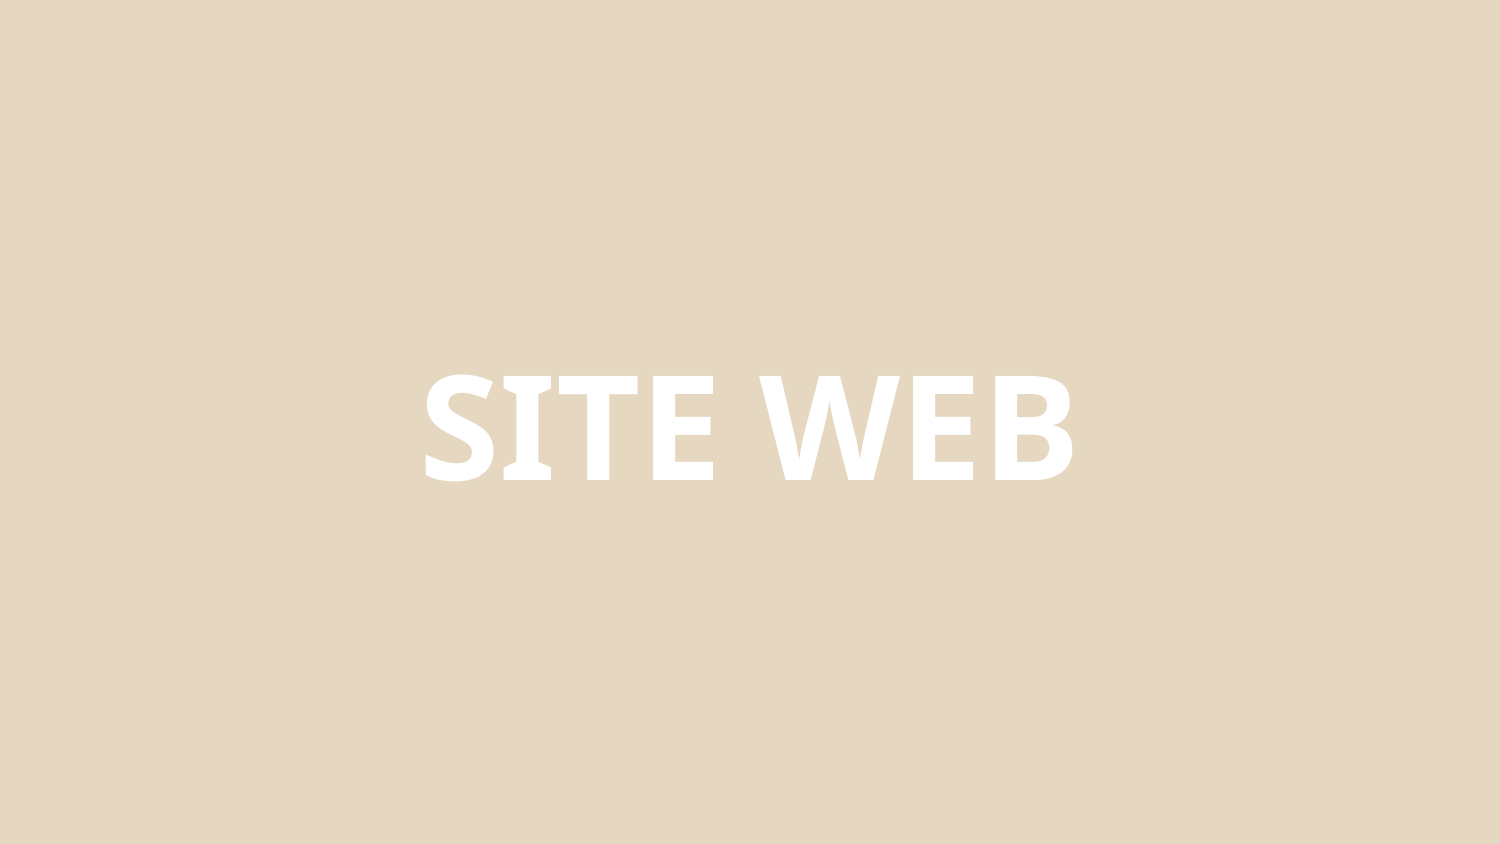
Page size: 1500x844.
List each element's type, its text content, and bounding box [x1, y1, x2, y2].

title SITE WEB [45, 319, 1455, 524]
